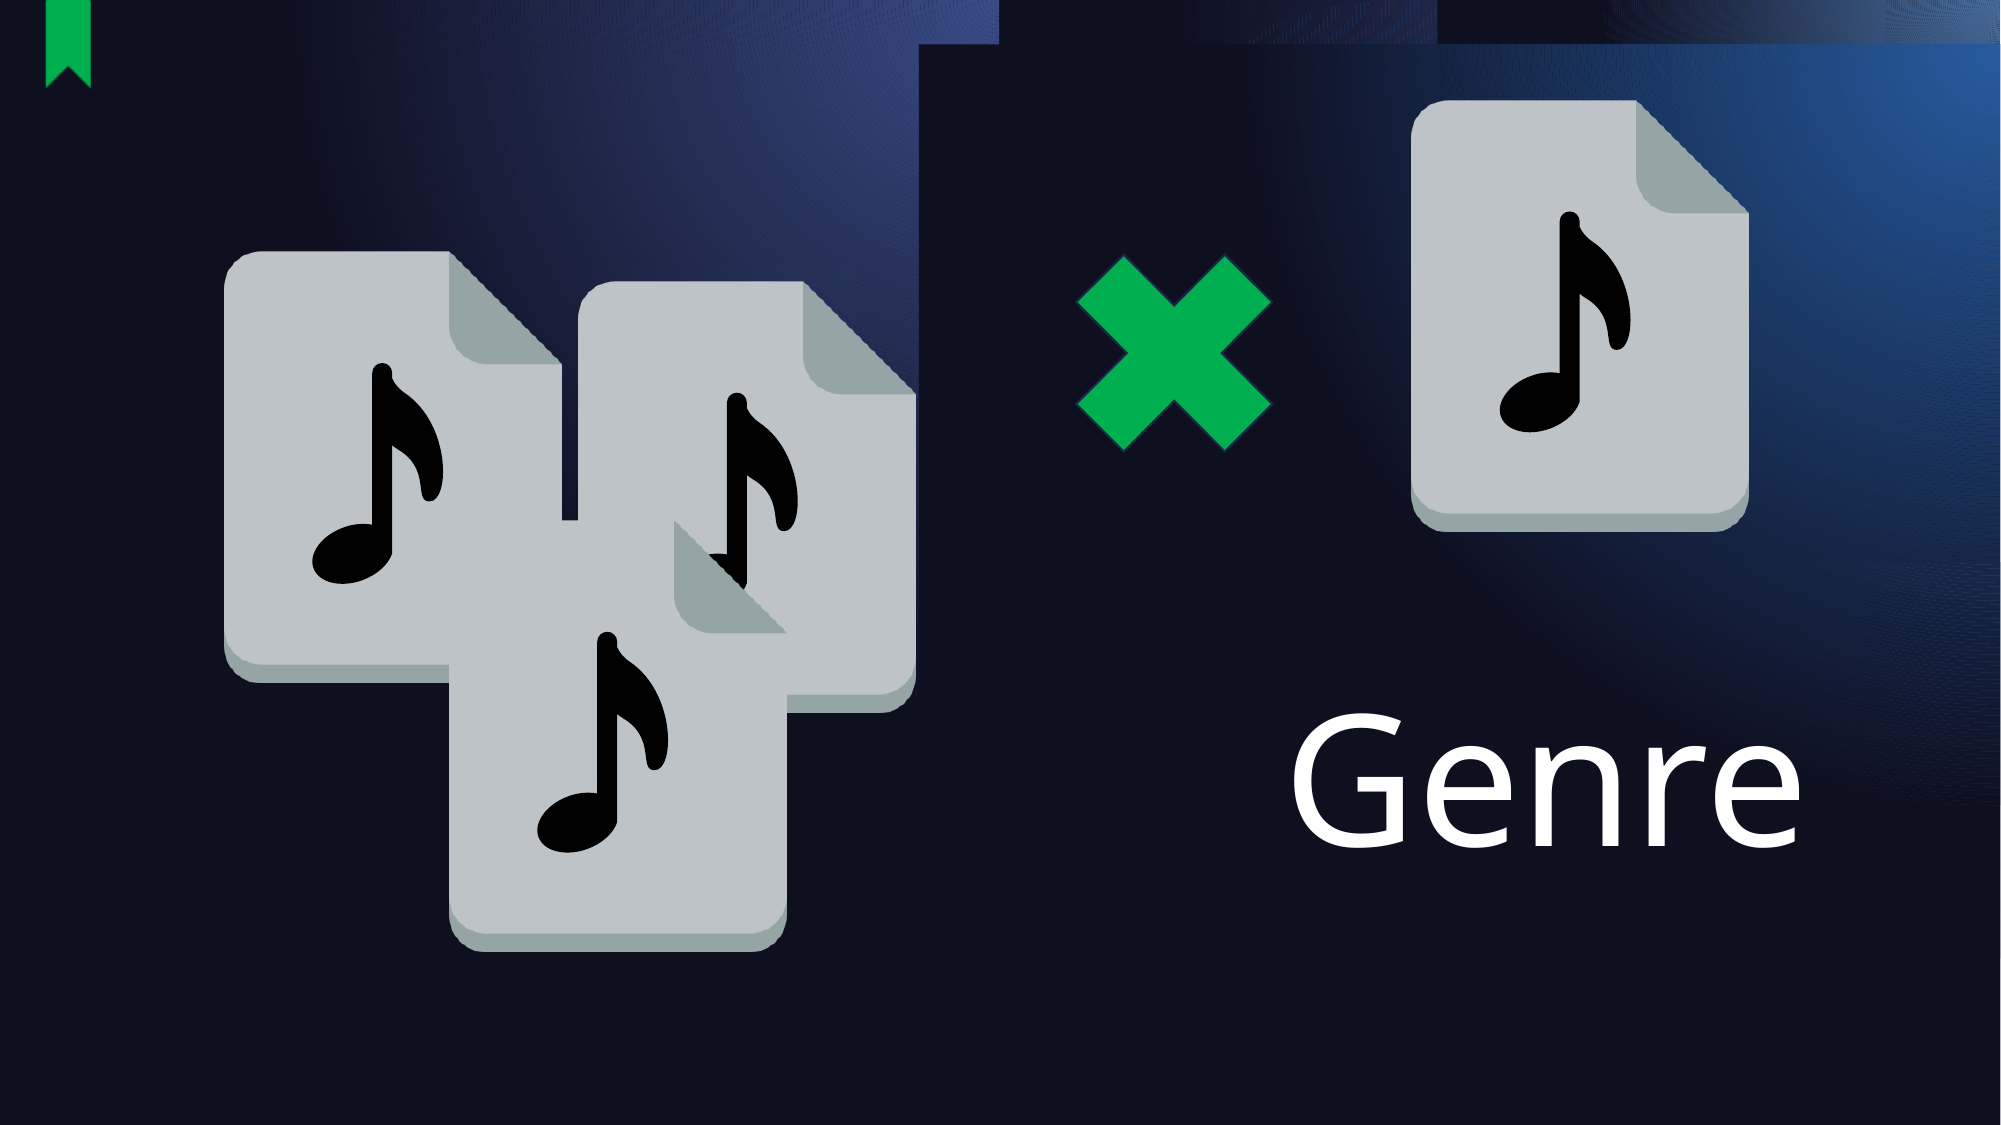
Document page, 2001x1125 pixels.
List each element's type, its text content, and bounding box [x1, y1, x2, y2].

picture [14, 0, 123, 98]
picture [167, 232, 972, 952]
text_box Genre [1268, 194, 2000, 894]
text_box [1076, 254, 1273, 452]
picture [1354, 81, 1805, 532]
